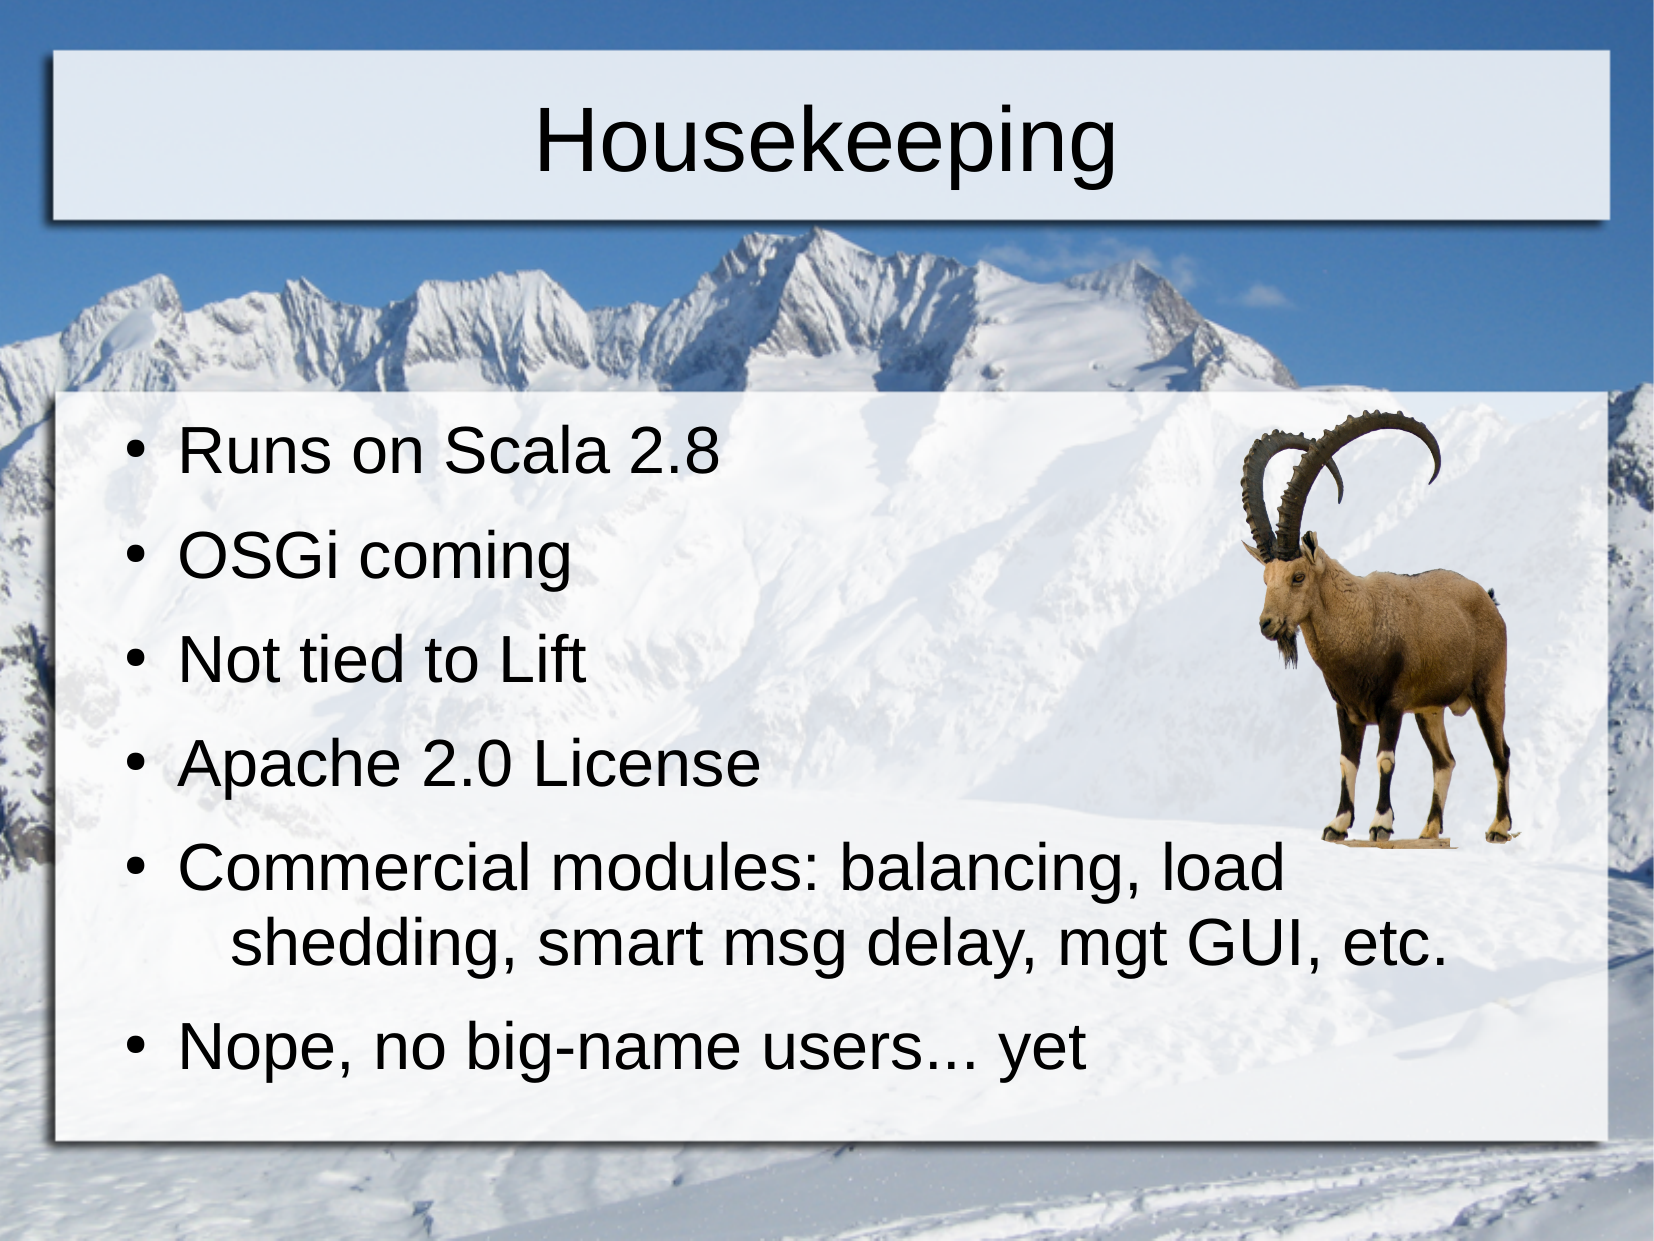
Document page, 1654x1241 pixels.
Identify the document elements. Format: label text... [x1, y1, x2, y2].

list Runs on Scala 2.8 OSGi coming Not tied to Lift Apache 2.0 License Commercial modules: balancing, load shedding, smart msg delay, mgt GUI, etc. Nope, no big-name users... yet [88, 413, 1571, 1143]
title Housekeeping [59, 68, 1595, 212]
picture [0, 0, 1654, 1241]
